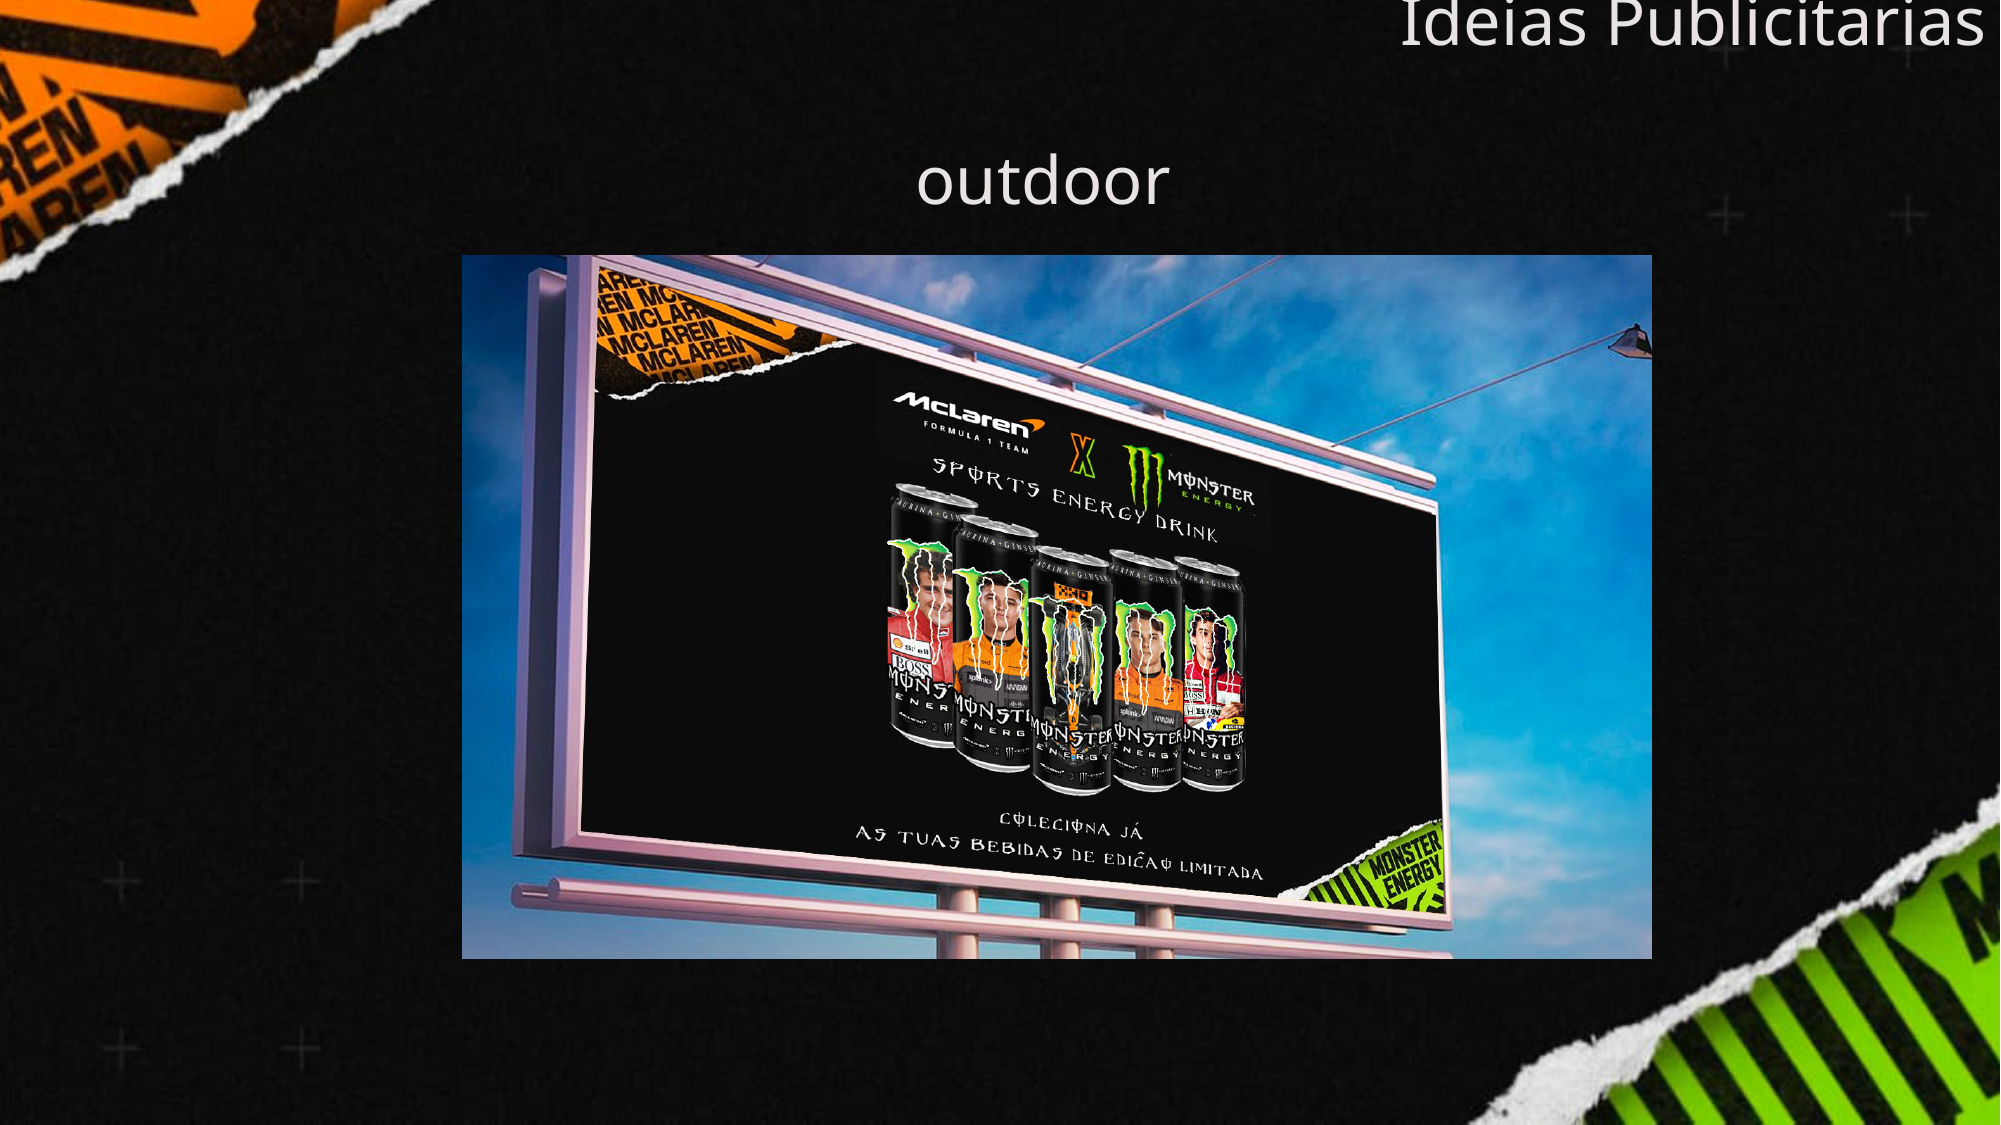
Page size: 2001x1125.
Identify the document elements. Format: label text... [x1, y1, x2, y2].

text_box outdoor [900, 130, 1257, 227]
text_box Ideias Publicitarias [1385, 0, 2000, 68]
picture [0, 0, 2000, 1125]
